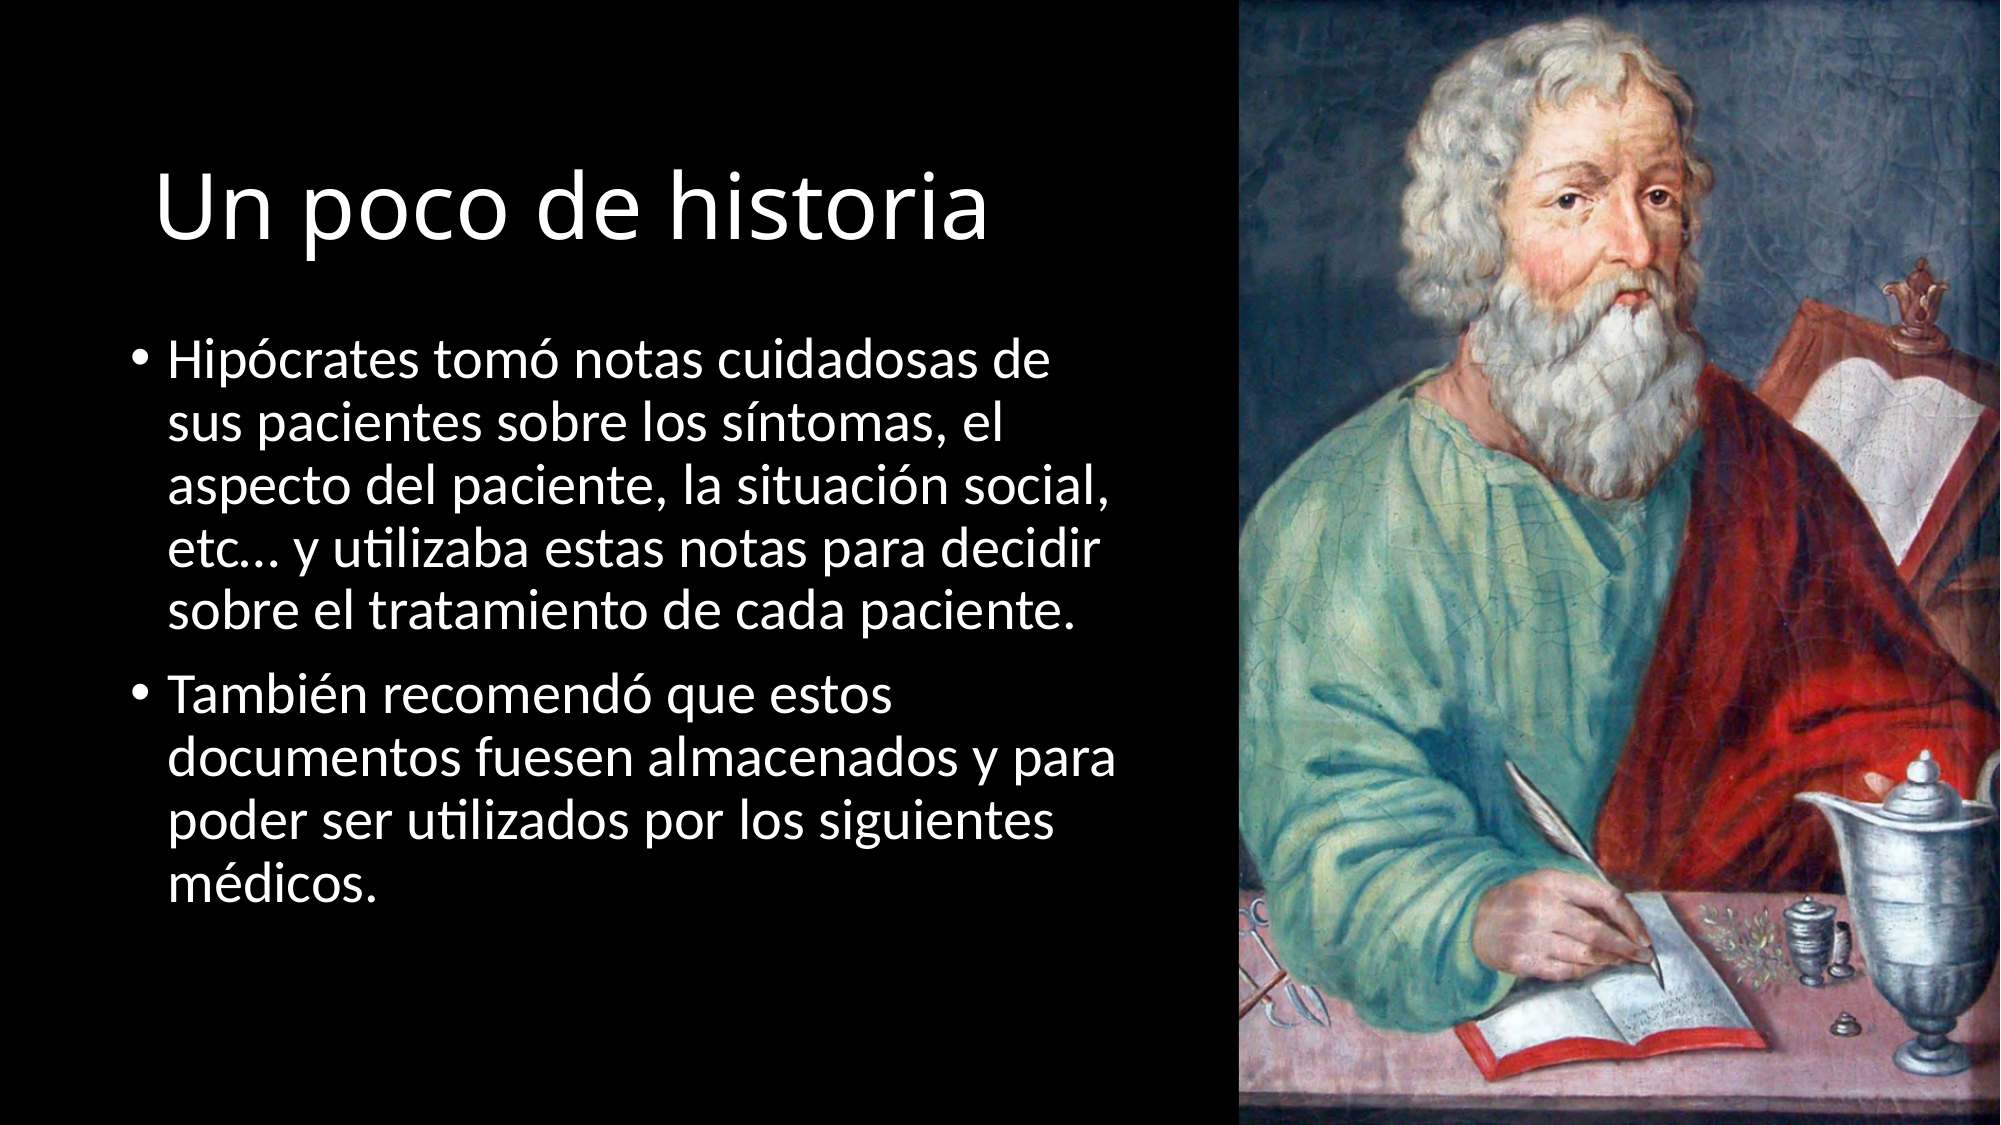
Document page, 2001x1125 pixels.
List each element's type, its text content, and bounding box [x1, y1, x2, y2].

list Hipócrates tomó notas cuidadosas de sus pacientes sobre los síntomas, el aspecto del paciente, la situación social, etc… y utilizaba estas notas para decidir sobre el tratamiento de cada paciente. También recomendó que estos documentos fuesen almacenados y para poder ser utilizados por los siguientes médicos. [115, 320, 1142, 954]
title Un poco de historia [137, 59, 1164, 360]
picture [1238, 0, 2000, 1125]
